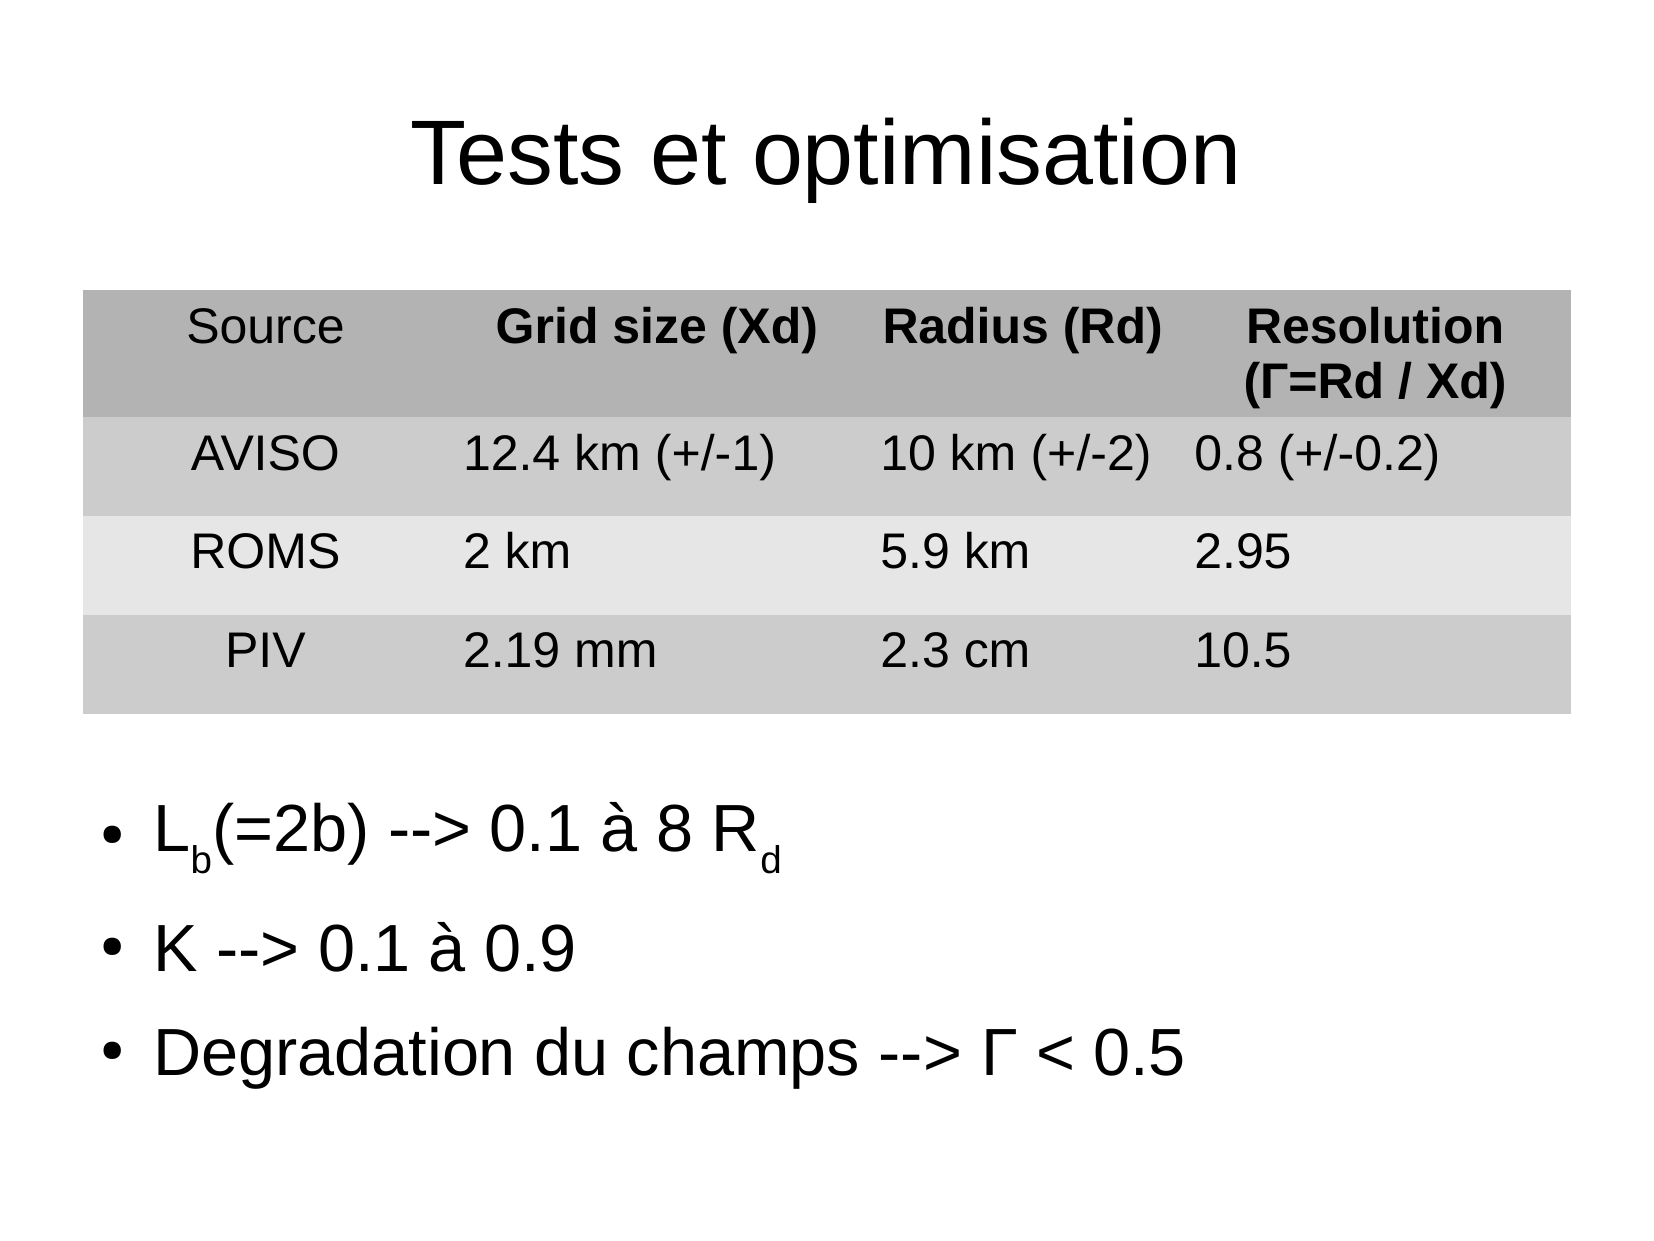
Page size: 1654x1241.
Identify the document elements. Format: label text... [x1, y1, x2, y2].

table_cell 0.8 (+/-0.2) [1180, 417, 1571, 516]
table_header Radius (Rd) [866, 290, 1180, 417]
table_cell 10.5 [1180, 615, 1571, 714]
table_cell ROMS [83, 516, 448, 615]
list Lb(=2b) --> 0.1 à 8 Rd K --> 0.1 à 0.9 Degradation du champs --> Г < 0.5 [82, 791, 1571, 1135]
table_cell 2 km [448, 516, 866, 615]
table_cell 5.9 km [866, 516, 1180, 615]
table_cell AVISO [83, 417, 448, 516]
table_header Resolution (Г=Rd / Xd) [1180, 290, 1571, 417]
table_header Source [83, 290, 448, 417]
table_cell 2.95 [1180, 516, 1571, 615]
table_header Grid size (Xd) [448, 290, 866, 417]
title Tests et optimisation [82, 49, 1571, 257]
table_cell 2.3 cm [866, 615, 1180, 714]
table_cell PIV [83, 615, 448, 714]
table_cell 12.4 km (+/-1) [448, 417, 866, 516]
table_cell 10 km (+/-2) [866, 417, 1180, 516]
table_cell 2.19 mm [448, 615, 866, 714]
